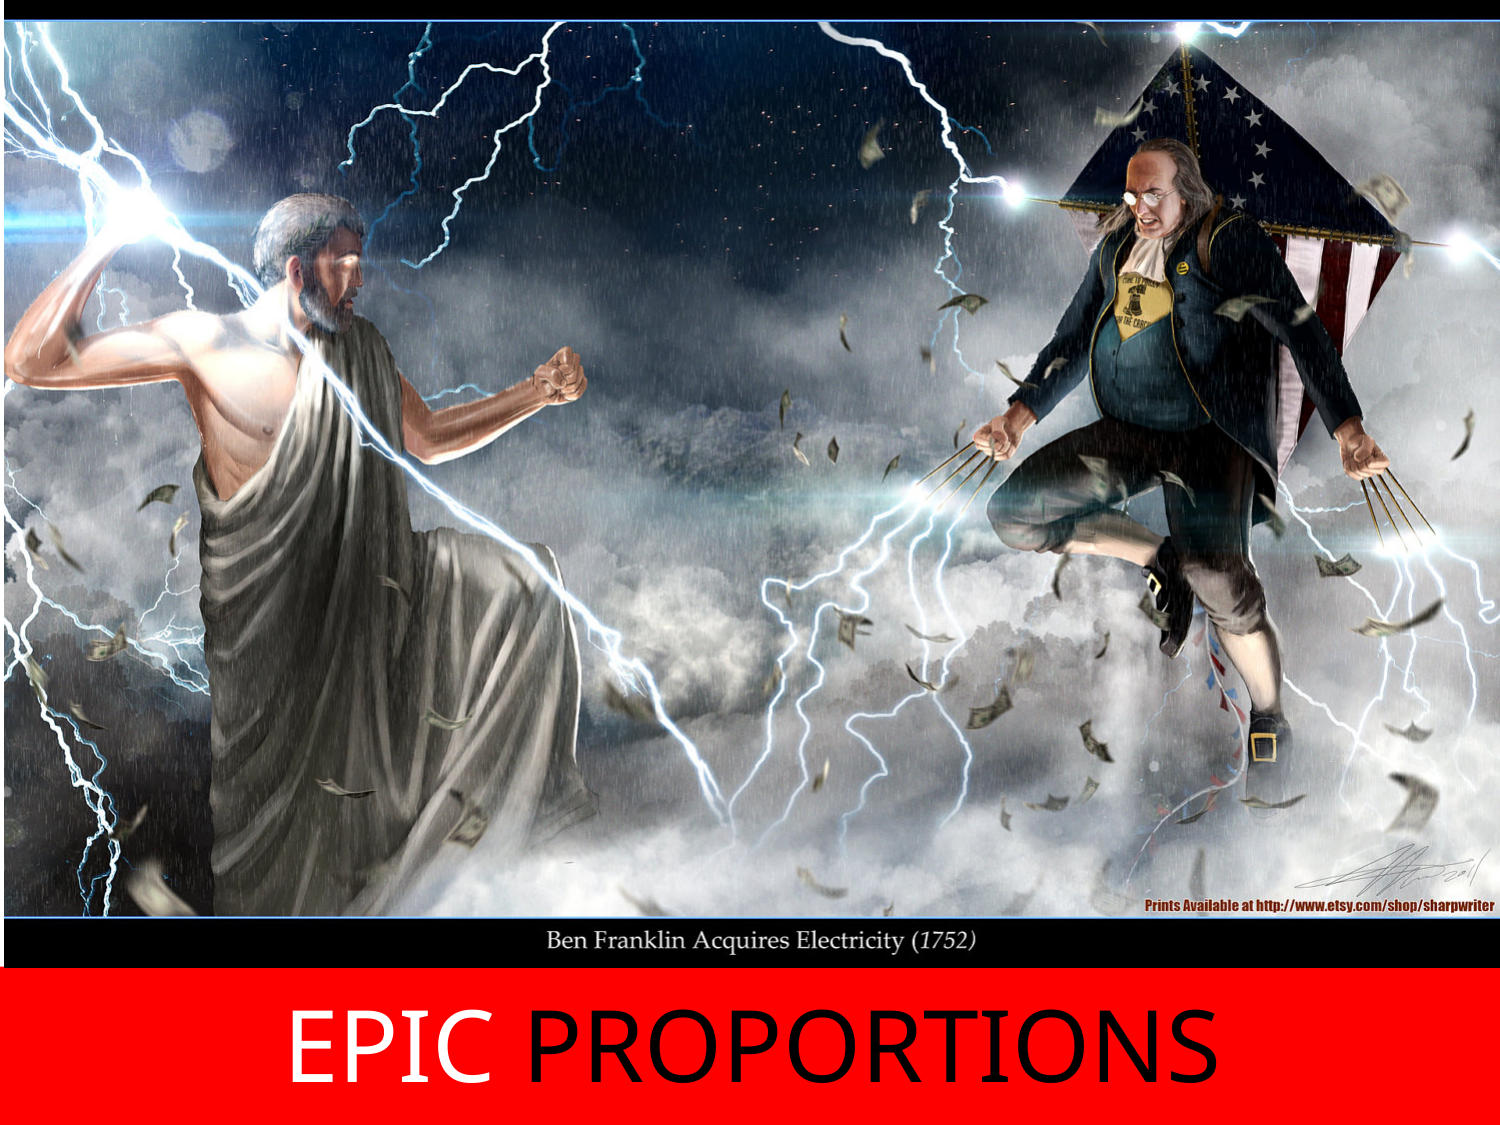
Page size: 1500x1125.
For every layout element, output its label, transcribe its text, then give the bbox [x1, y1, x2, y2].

list EPIC PROPORTIONS [28, 974, 1478, 1111]
picture [4, 0, 1500, 968]
